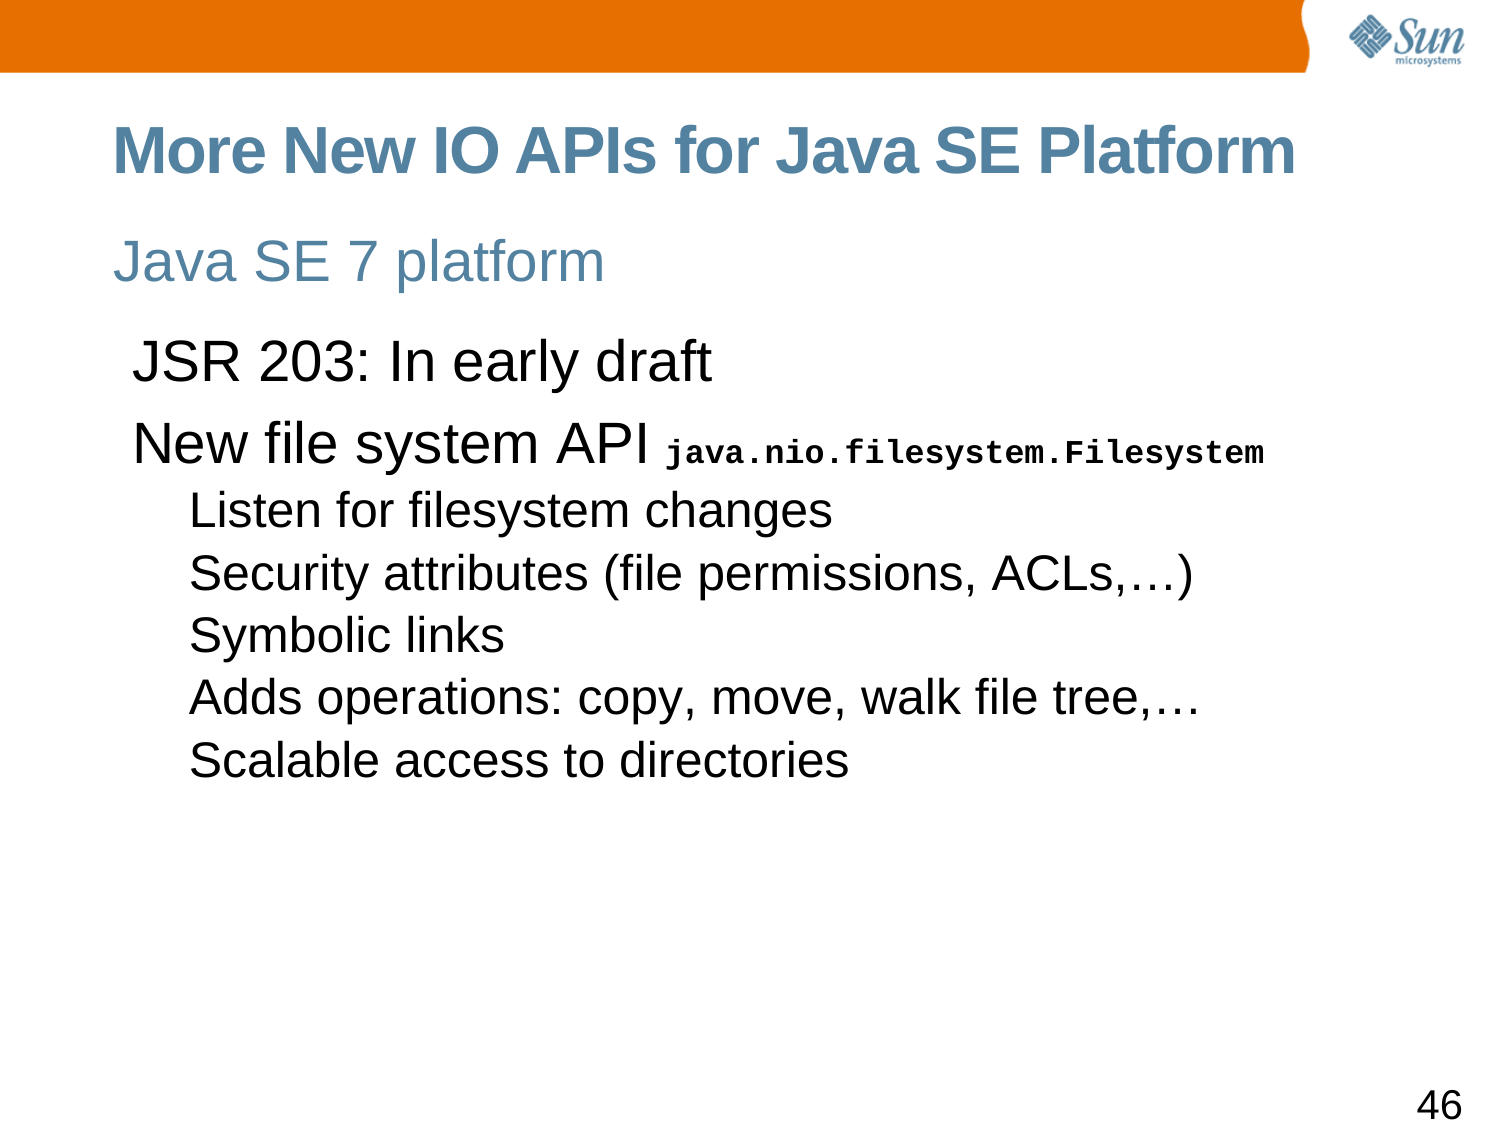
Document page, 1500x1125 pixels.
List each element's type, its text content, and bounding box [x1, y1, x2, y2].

text_box Java SE 7 platform [106, 216, 1382, 306]
list JSR 203: In early draft New file system API java.nio.filesystem.Filesystem Listen for filesystem changes Security attributes (file permissions, ACLs,…) Symbolic links Adds operations: copy, move, walk file tree,… Scalable access to directories [112, 337, 1463, 1030]
title More New IO APIs for Java SE Platform [112, 119, 1447, 271]
picture [0, 0, 1500, 75]
